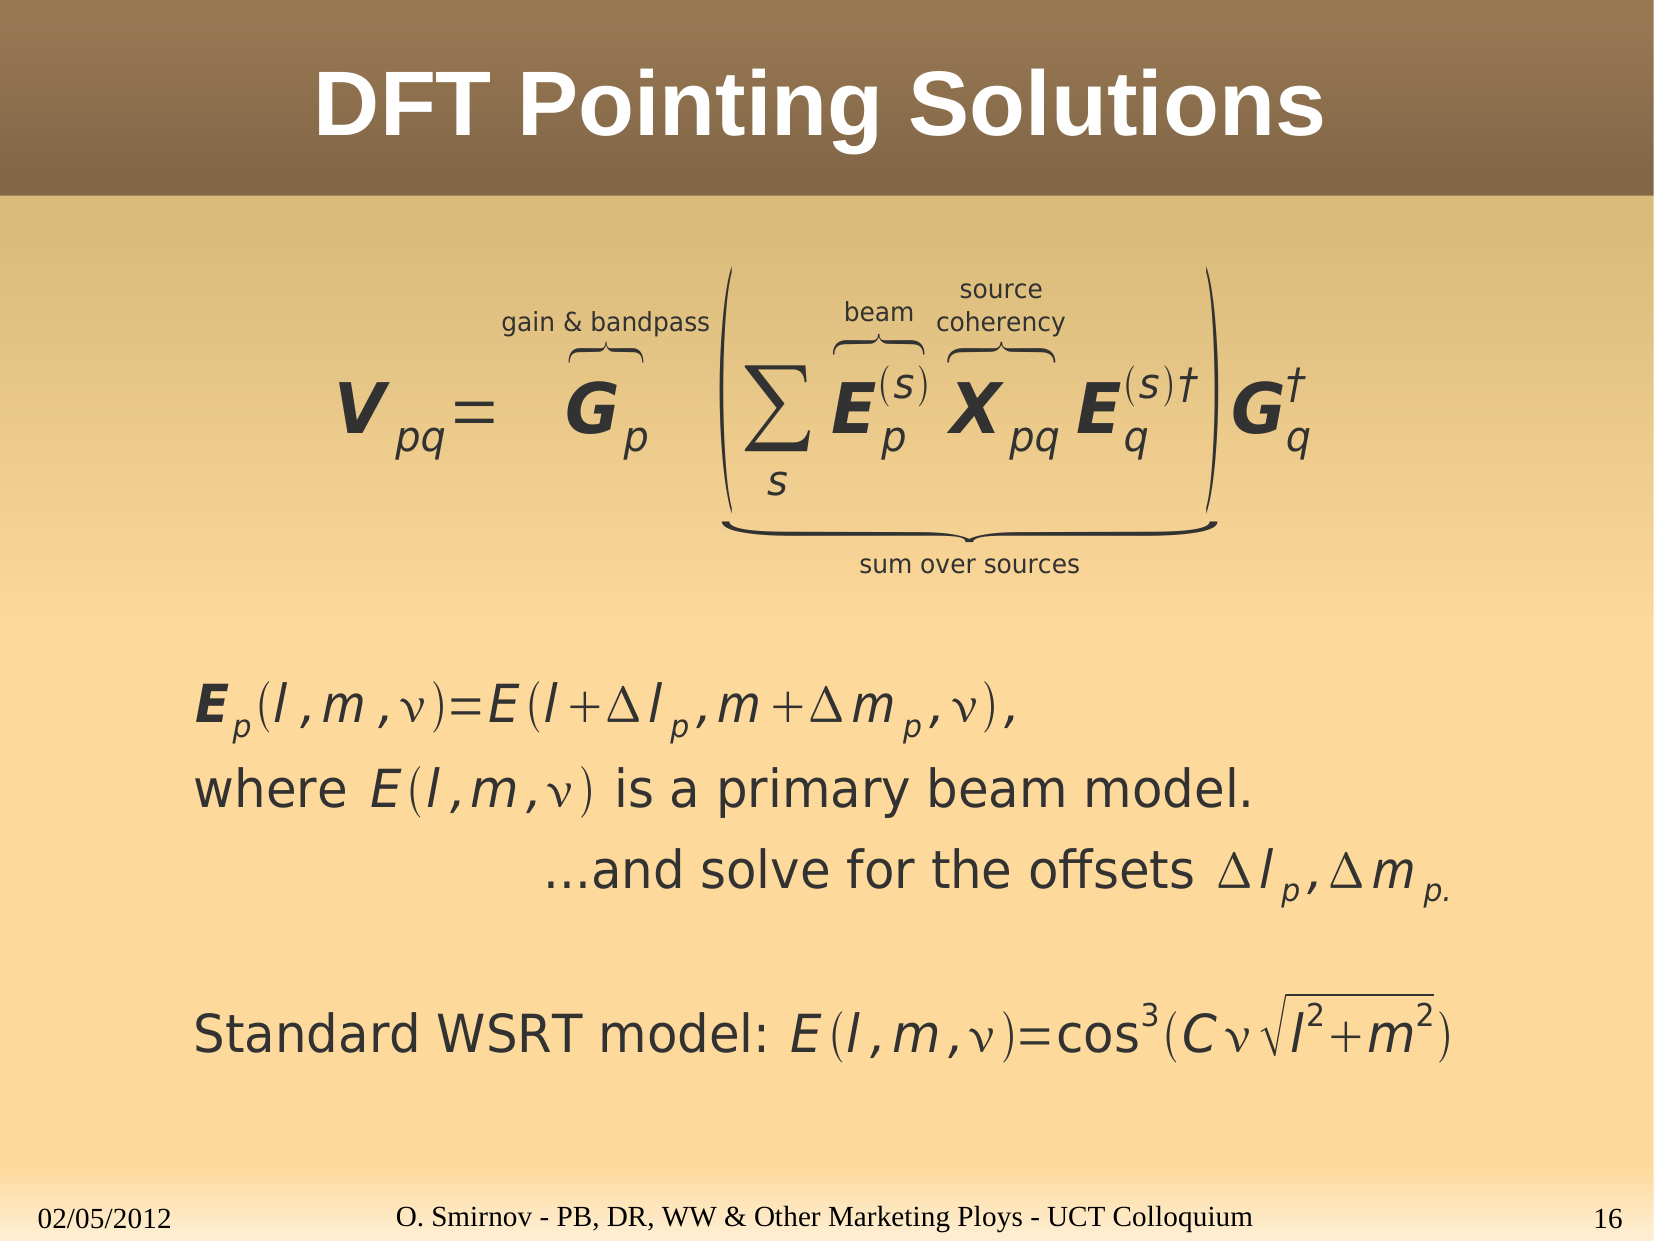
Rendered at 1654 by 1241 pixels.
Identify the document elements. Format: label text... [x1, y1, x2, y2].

chart [187, 262, 1460, 1069]
picture [0, 0, 1654, 1241]
title DFT Pointing Solutions [76, 0, 1565, 208]
